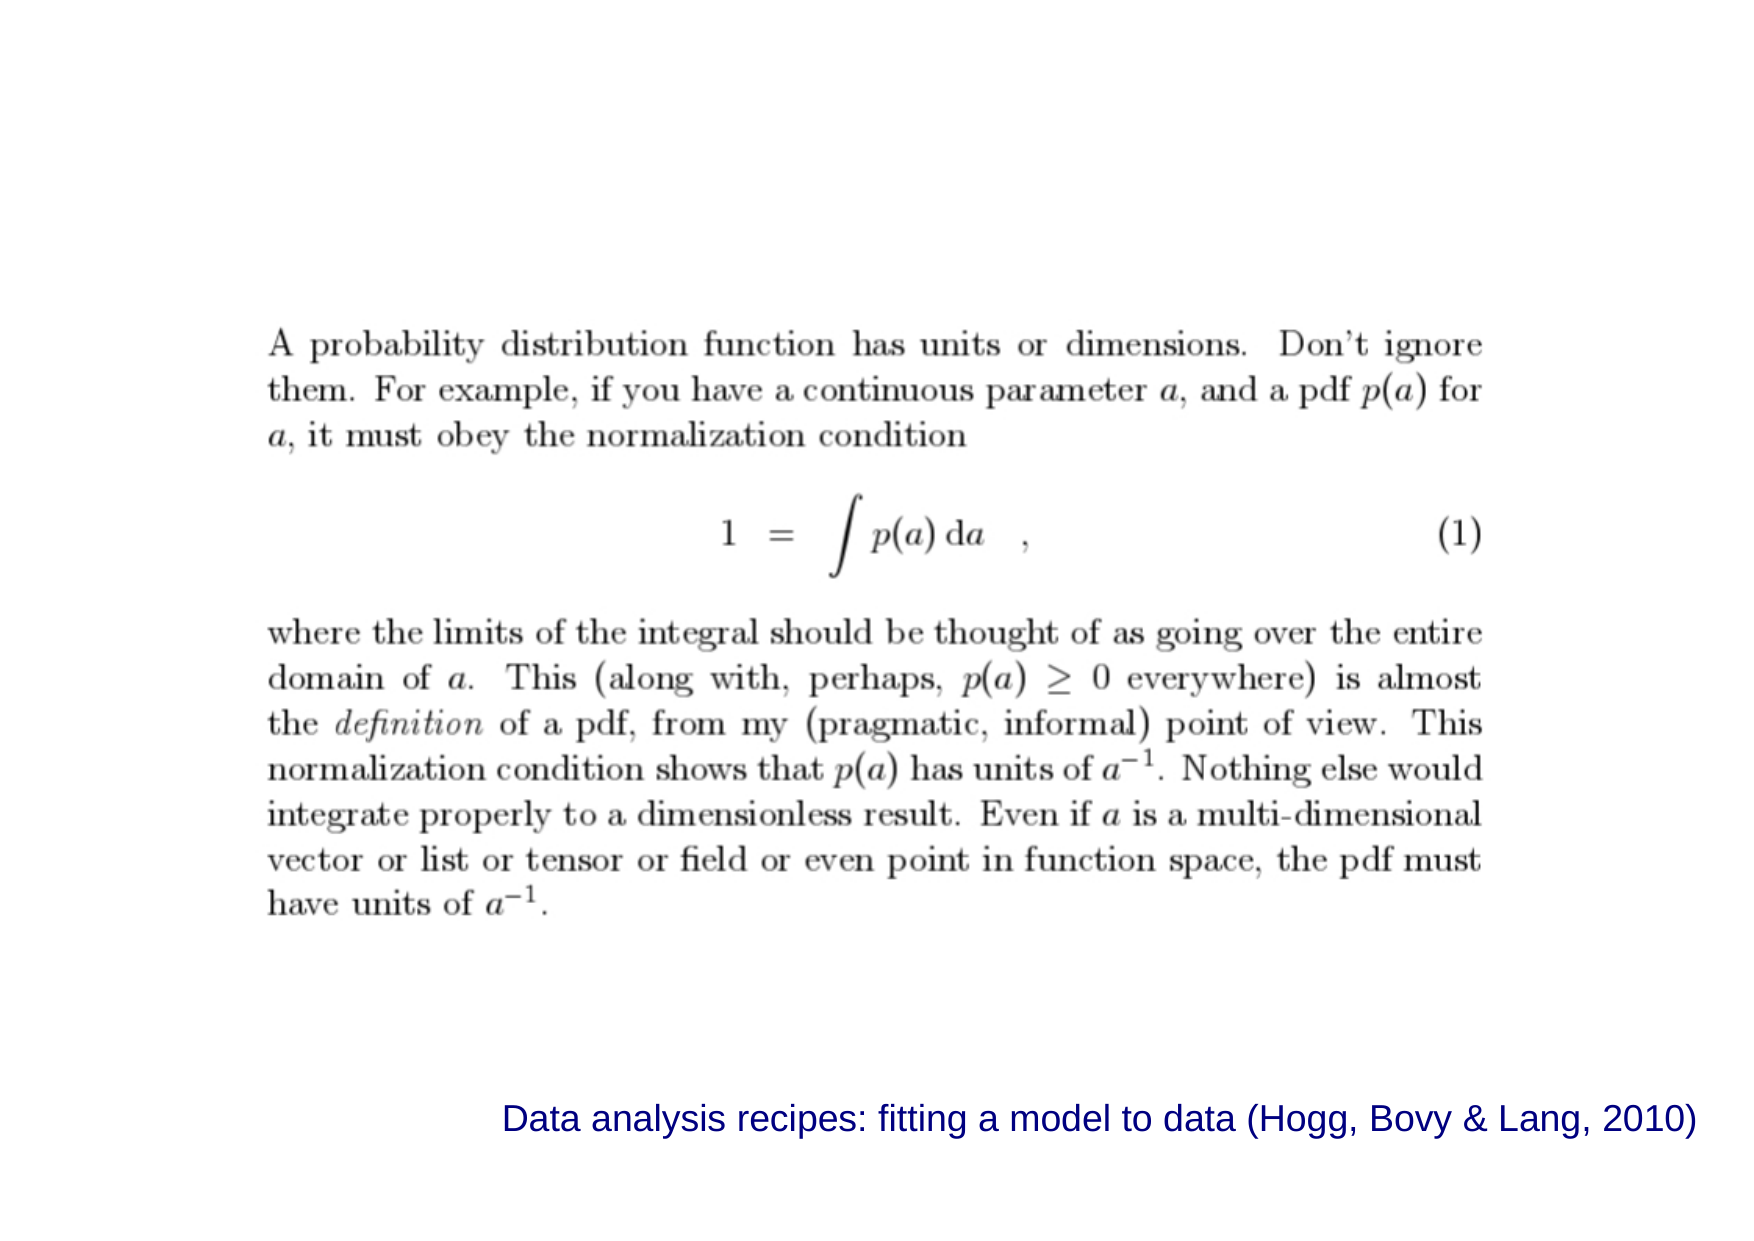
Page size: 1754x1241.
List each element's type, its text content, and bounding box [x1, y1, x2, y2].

picture [219, 319, 1551, 928]
text_box Data analysis recipes: fitting a model to data (Hogg, Bovy & Lang, 2010) [487, 1089, 1713, 1147]
